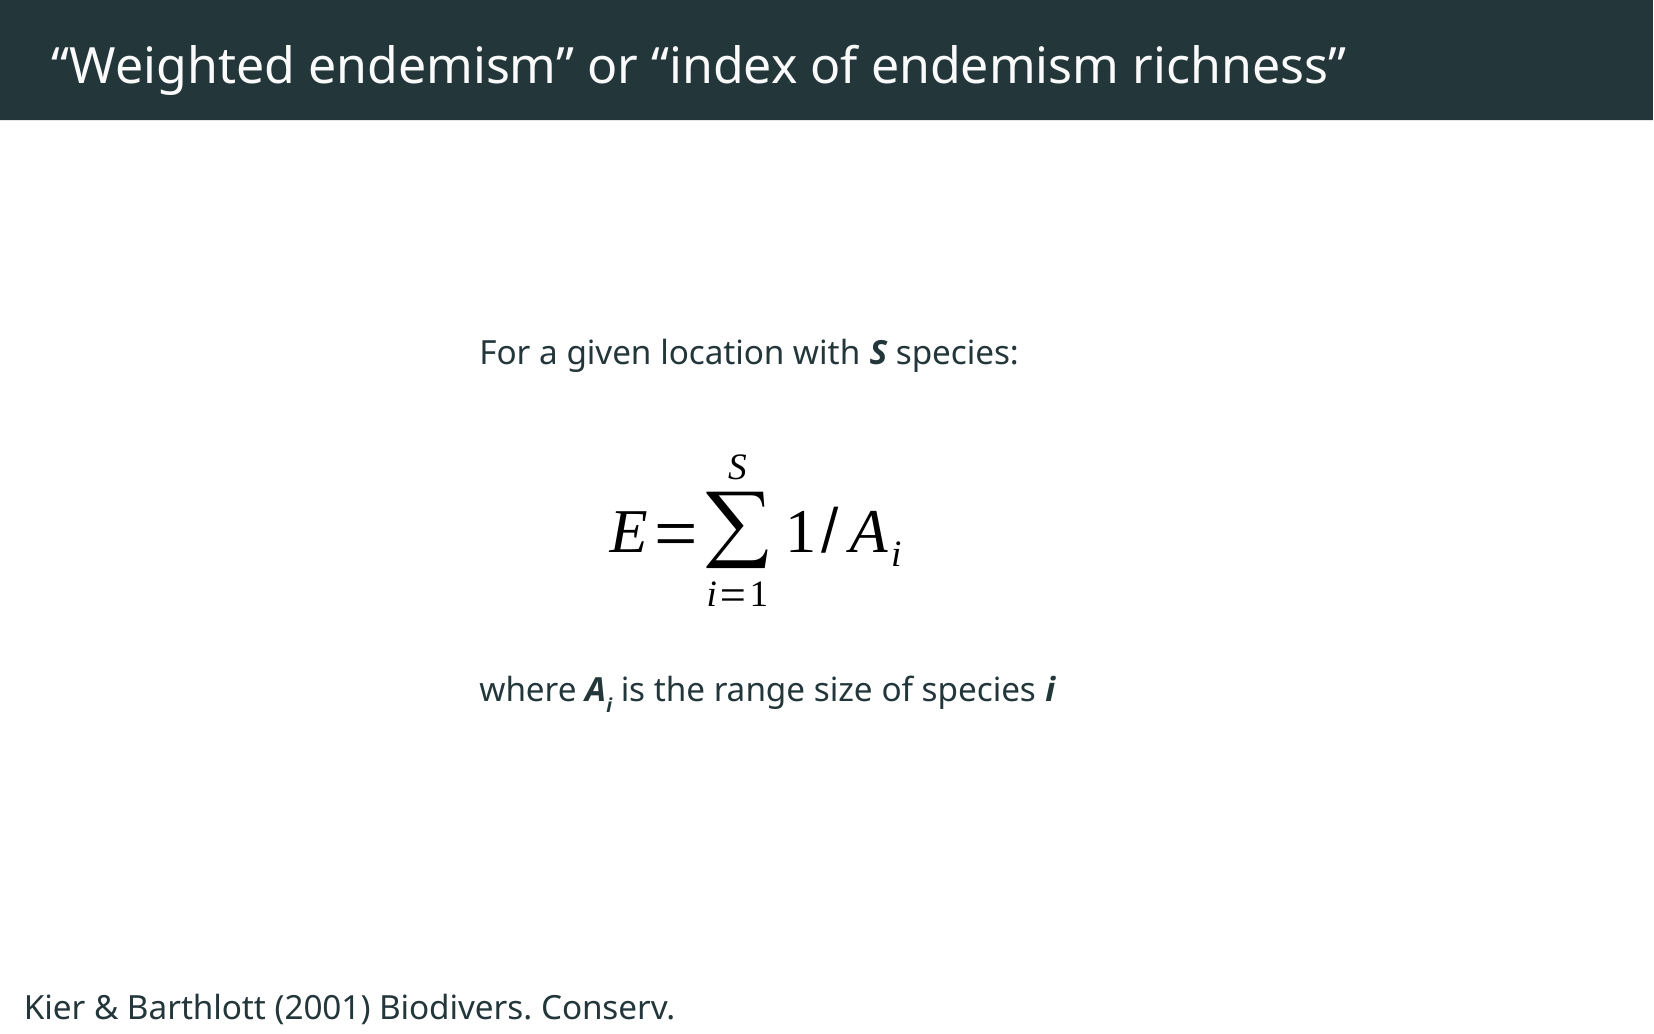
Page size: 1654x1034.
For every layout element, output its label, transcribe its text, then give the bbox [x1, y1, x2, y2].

text_box For a given location with S species: [464, 321, 1155, 417]
chart [599, 446, 909, 615]
text_box “Weighted endemism” or “index of endemism richness” [51, 30, 1327, 91]
text_box where Ai is the range size of species i [464, 658, 1155, 753]
text_box Kier & Barthlott (2001) Biodivers. Conserv. [9, 976, 700, 1034]
text_box [0, 0, 1653, 121]
